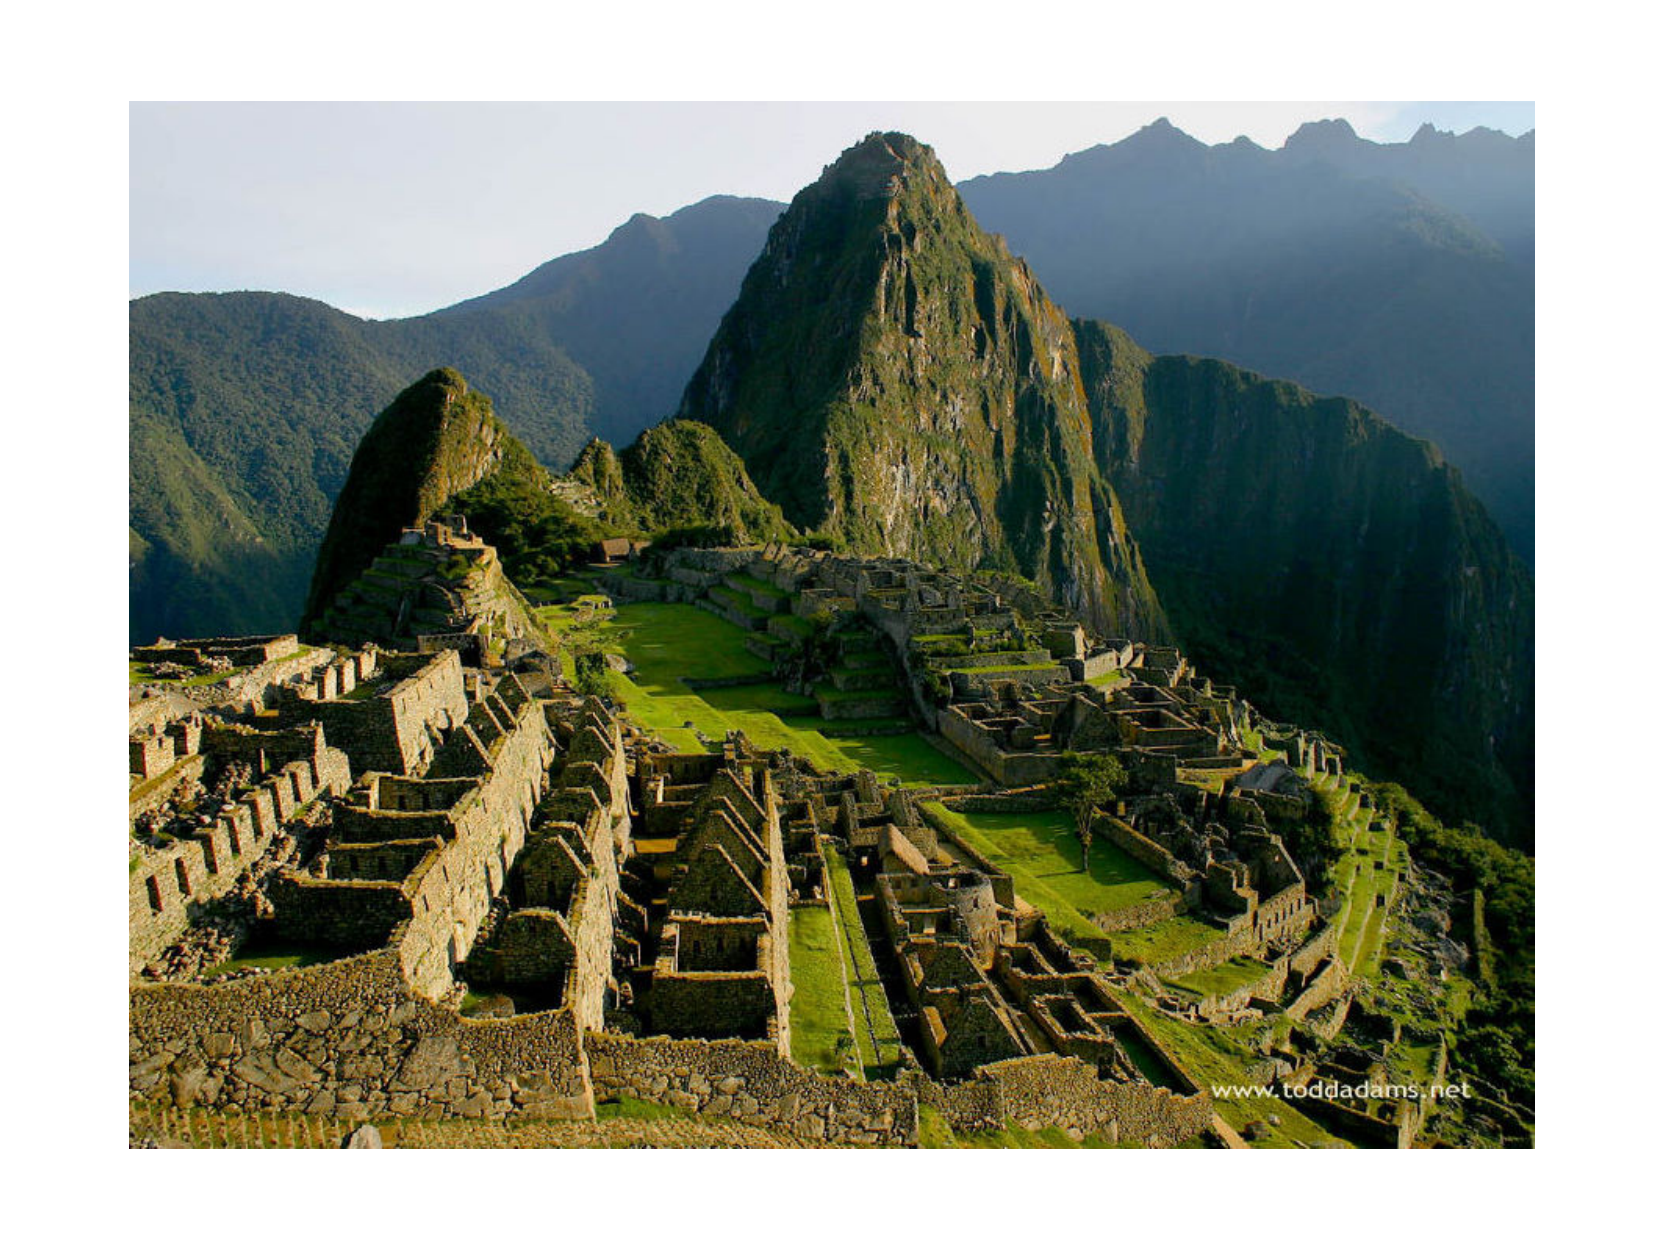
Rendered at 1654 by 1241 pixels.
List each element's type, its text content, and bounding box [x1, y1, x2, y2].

title Pareidolia [82, 49, 1571, 257]
picture [129, 101, 1535, 1149]
